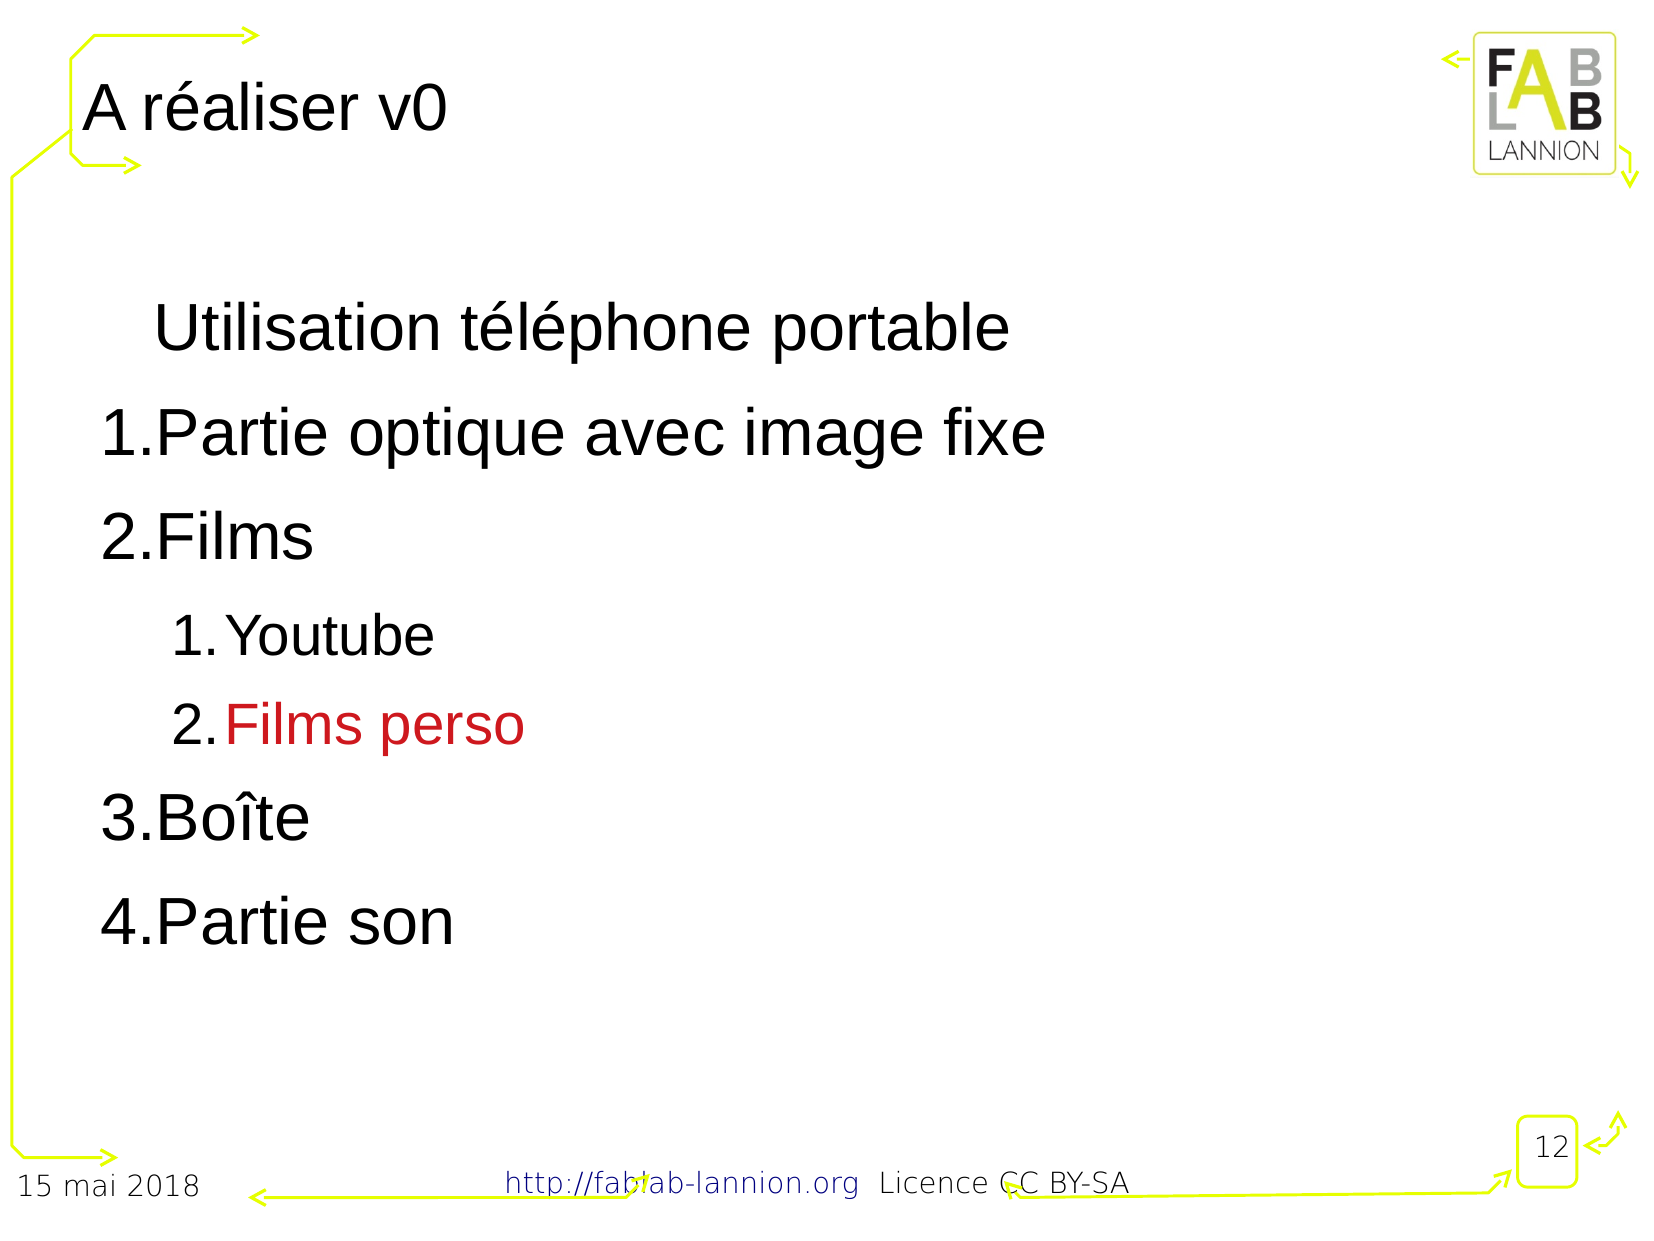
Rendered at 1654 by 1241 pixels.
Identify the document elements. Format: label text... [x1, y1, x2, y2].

title A réaliser v0 [82, 49, 1441, 166]
list Utilisation téléphone portable Partie optique avec image fixe Films Youtube Films perso Boîte Partie son [82, 290, 1571, 1010]
picture [1470, 29, 1619, 178]
